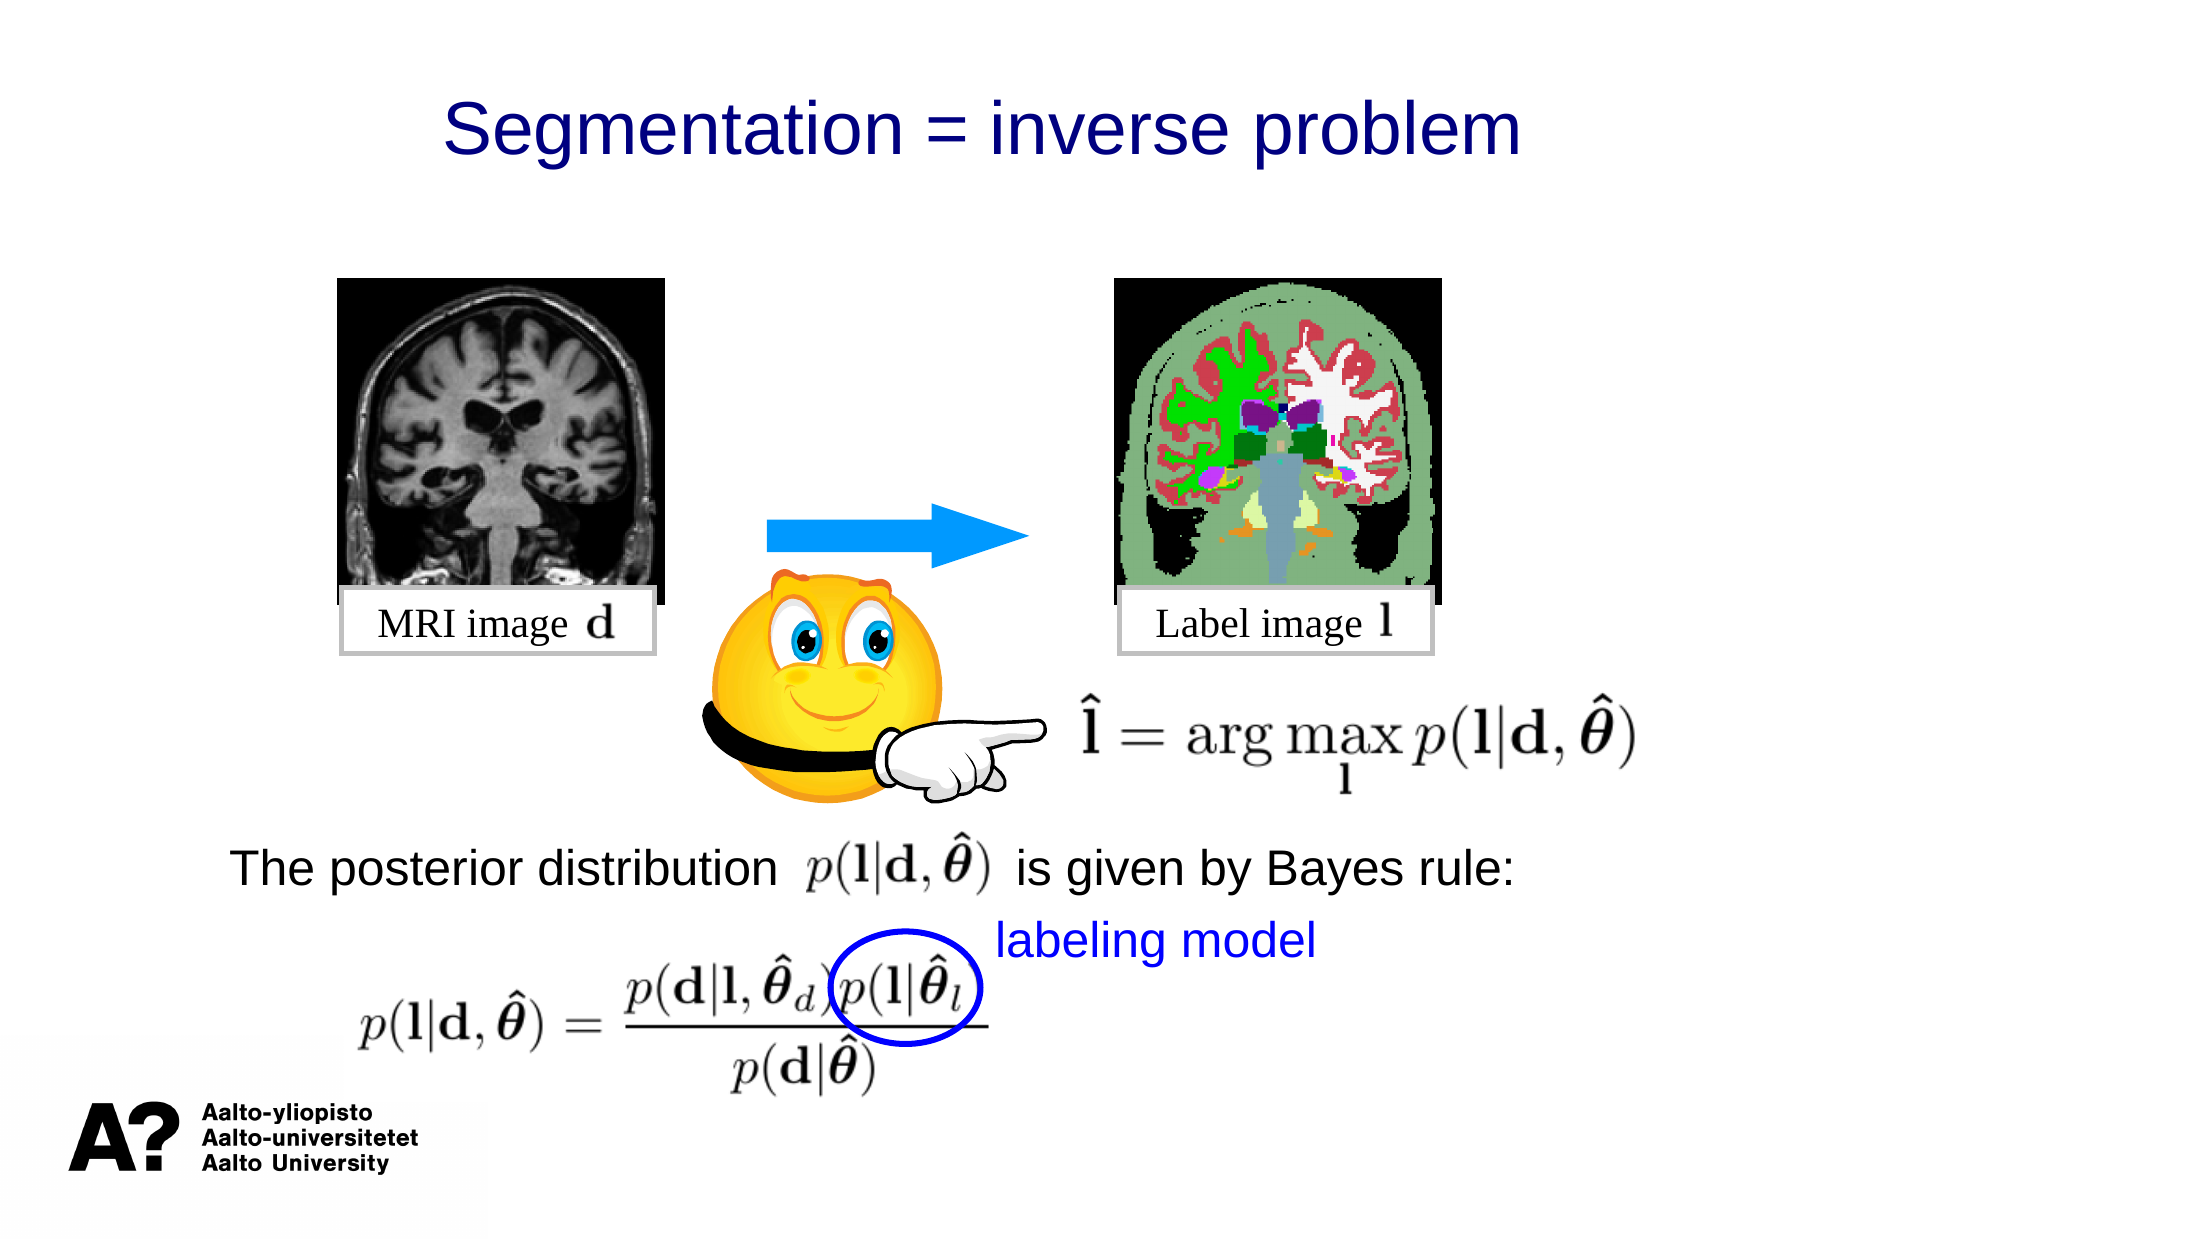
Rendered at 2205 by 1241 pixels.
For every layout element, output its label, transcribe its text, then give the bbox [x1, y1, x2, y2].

picture [702, 568, 1047, 804]
text_box MRI image [341, 587, 655, 654]
picture [1114, 278, 1442, 649]
picture [1068, 681, 1638, 799]
text_box The posterior distribution is given by Bayes rule: [214, 828, 1665, 1004]
picture [337, 278, 665, 605]
text_box Label image [1119, 587, 1433, 654]
picture [0, 947, 992, 1239]
picture [564, 590, 633, 648]
text_box [766, 503, 1030, 568]
picture [806, 831, 991, 904]
text_box The posterior distribution is given by Bayes rule: [861, 935, 950, 947]
picture [964, 947, 980, 967]
title Segmentation = inverse problem [326, 65, 1640, 179]
text_box labeling model [980, 899, 1429, 1000]
picture [834, 947, 977, 1040]
